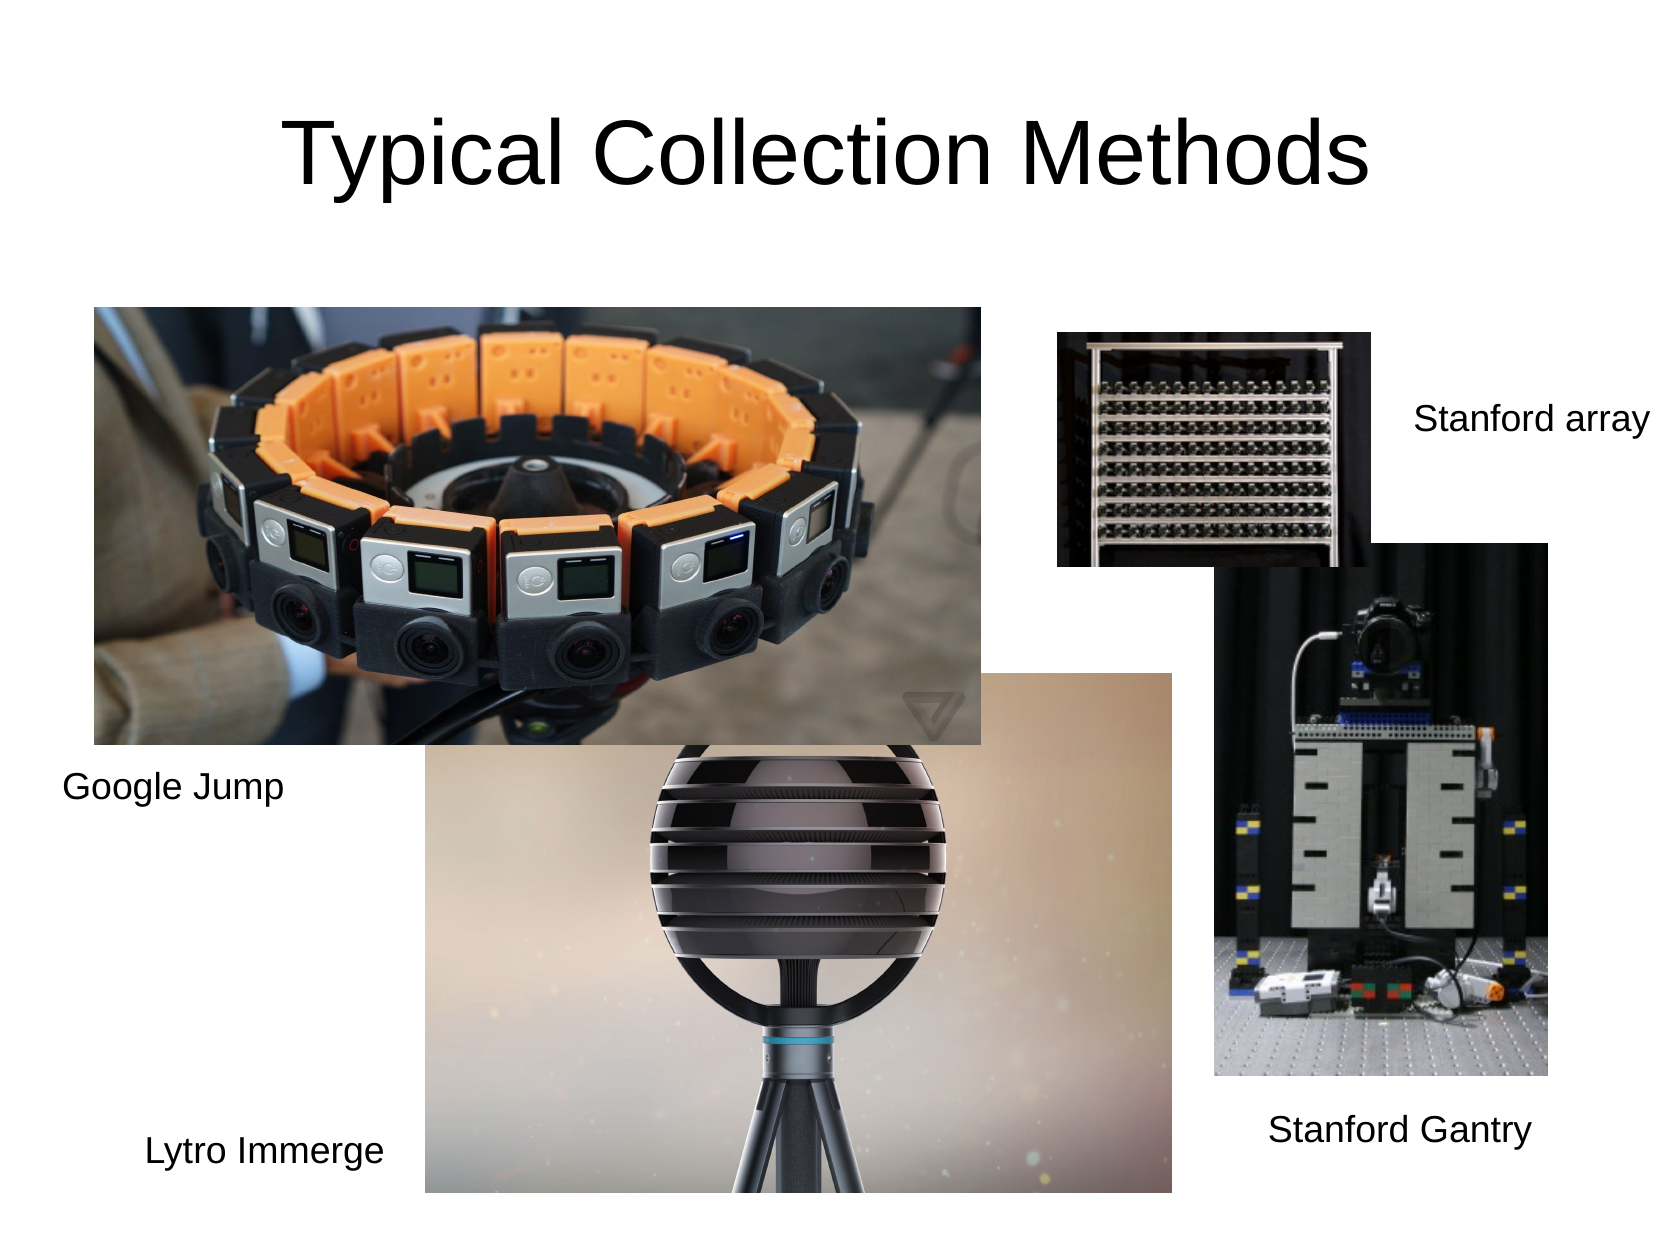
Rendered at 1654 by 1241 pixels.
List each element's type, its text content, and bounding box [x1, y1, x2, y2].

text_box Stanford Gantry [1253, 1100, 1548, 1158]
text_box Stanford array [1398, 389, 1654, 447]
text_box Lytro Immerge [129, 1122, 400, 1179]
picture [94, 307, 1172, 1193]
picture [1057, 332, 1548, 1077]
title Typical Collection Methods [82, 49, 1571, 257]
text_box Google Jump [47, 758, 300, 815]
